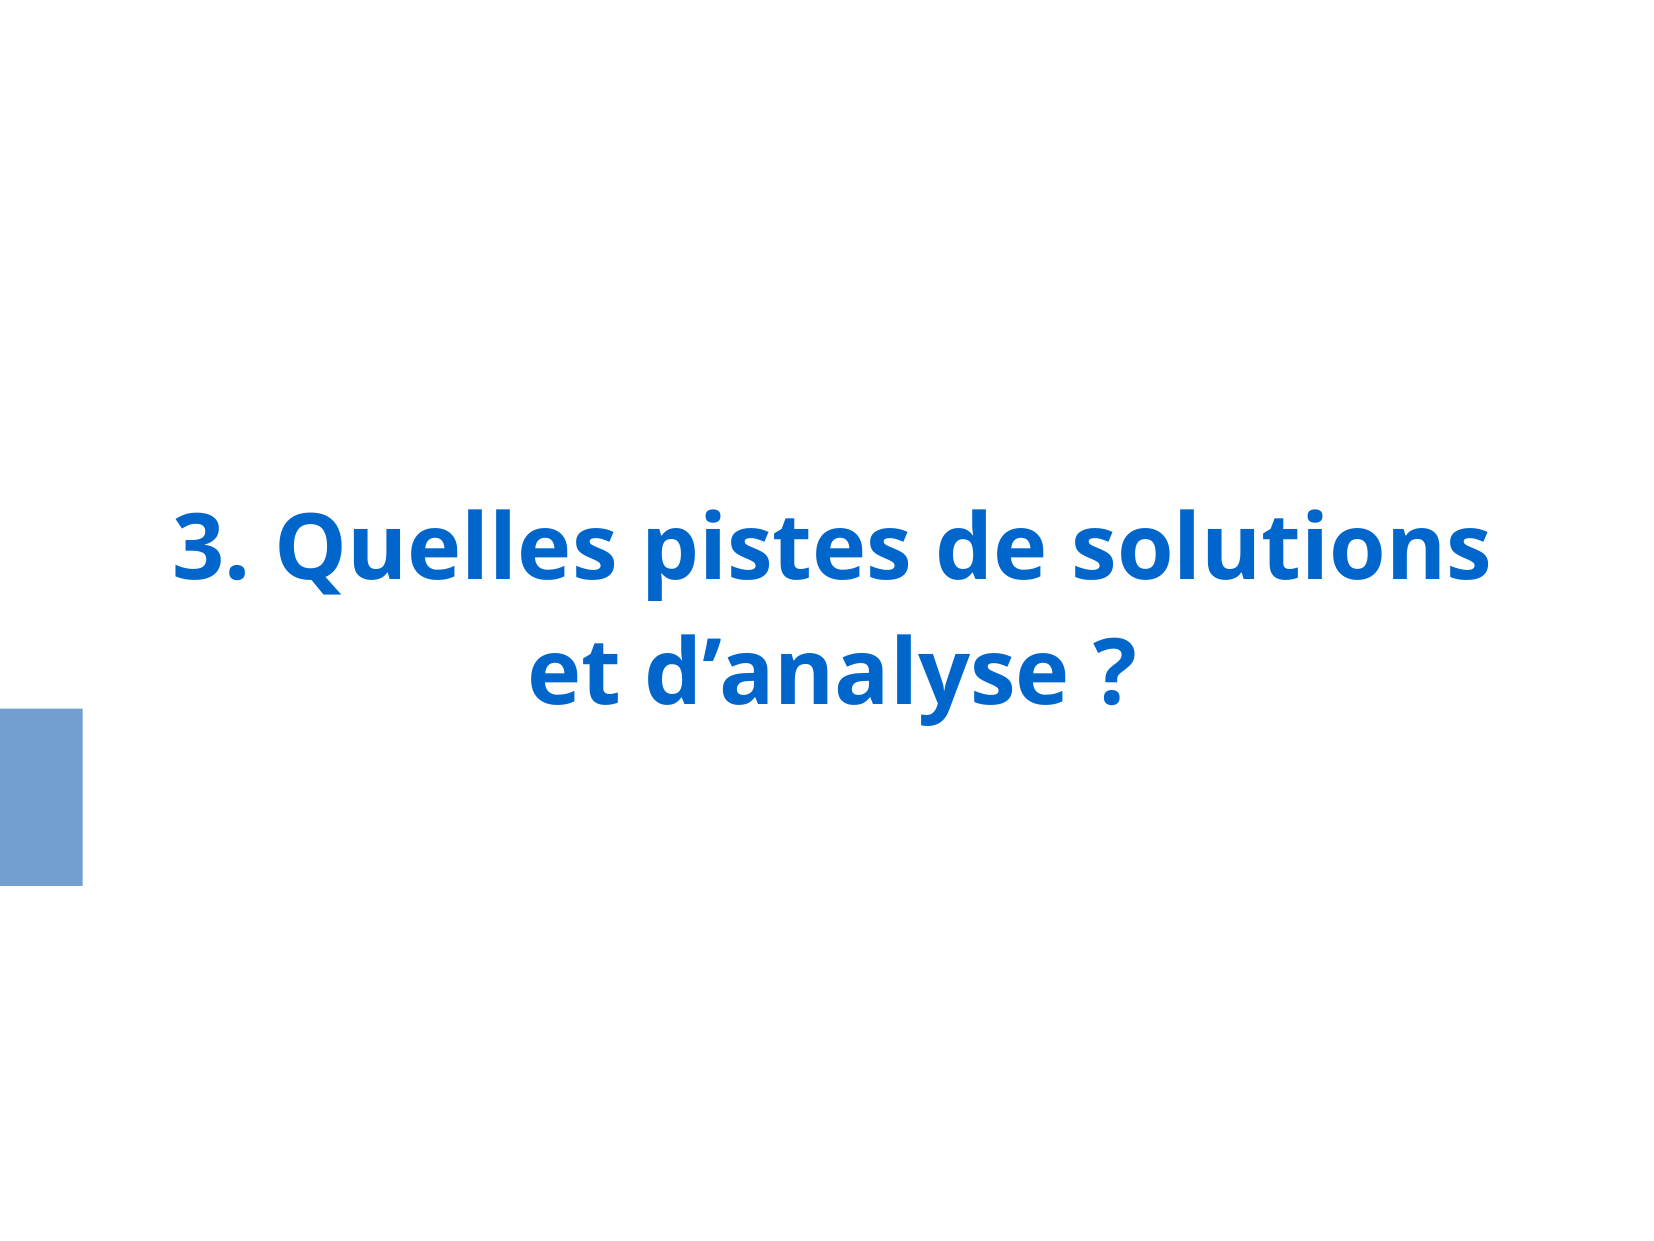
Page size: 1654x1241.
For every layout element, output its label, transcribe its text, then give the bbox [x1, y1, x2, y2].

subtitle 3. Quelles pistes de solutions et d’analyse ? [129, 59, 1536, 1155]
